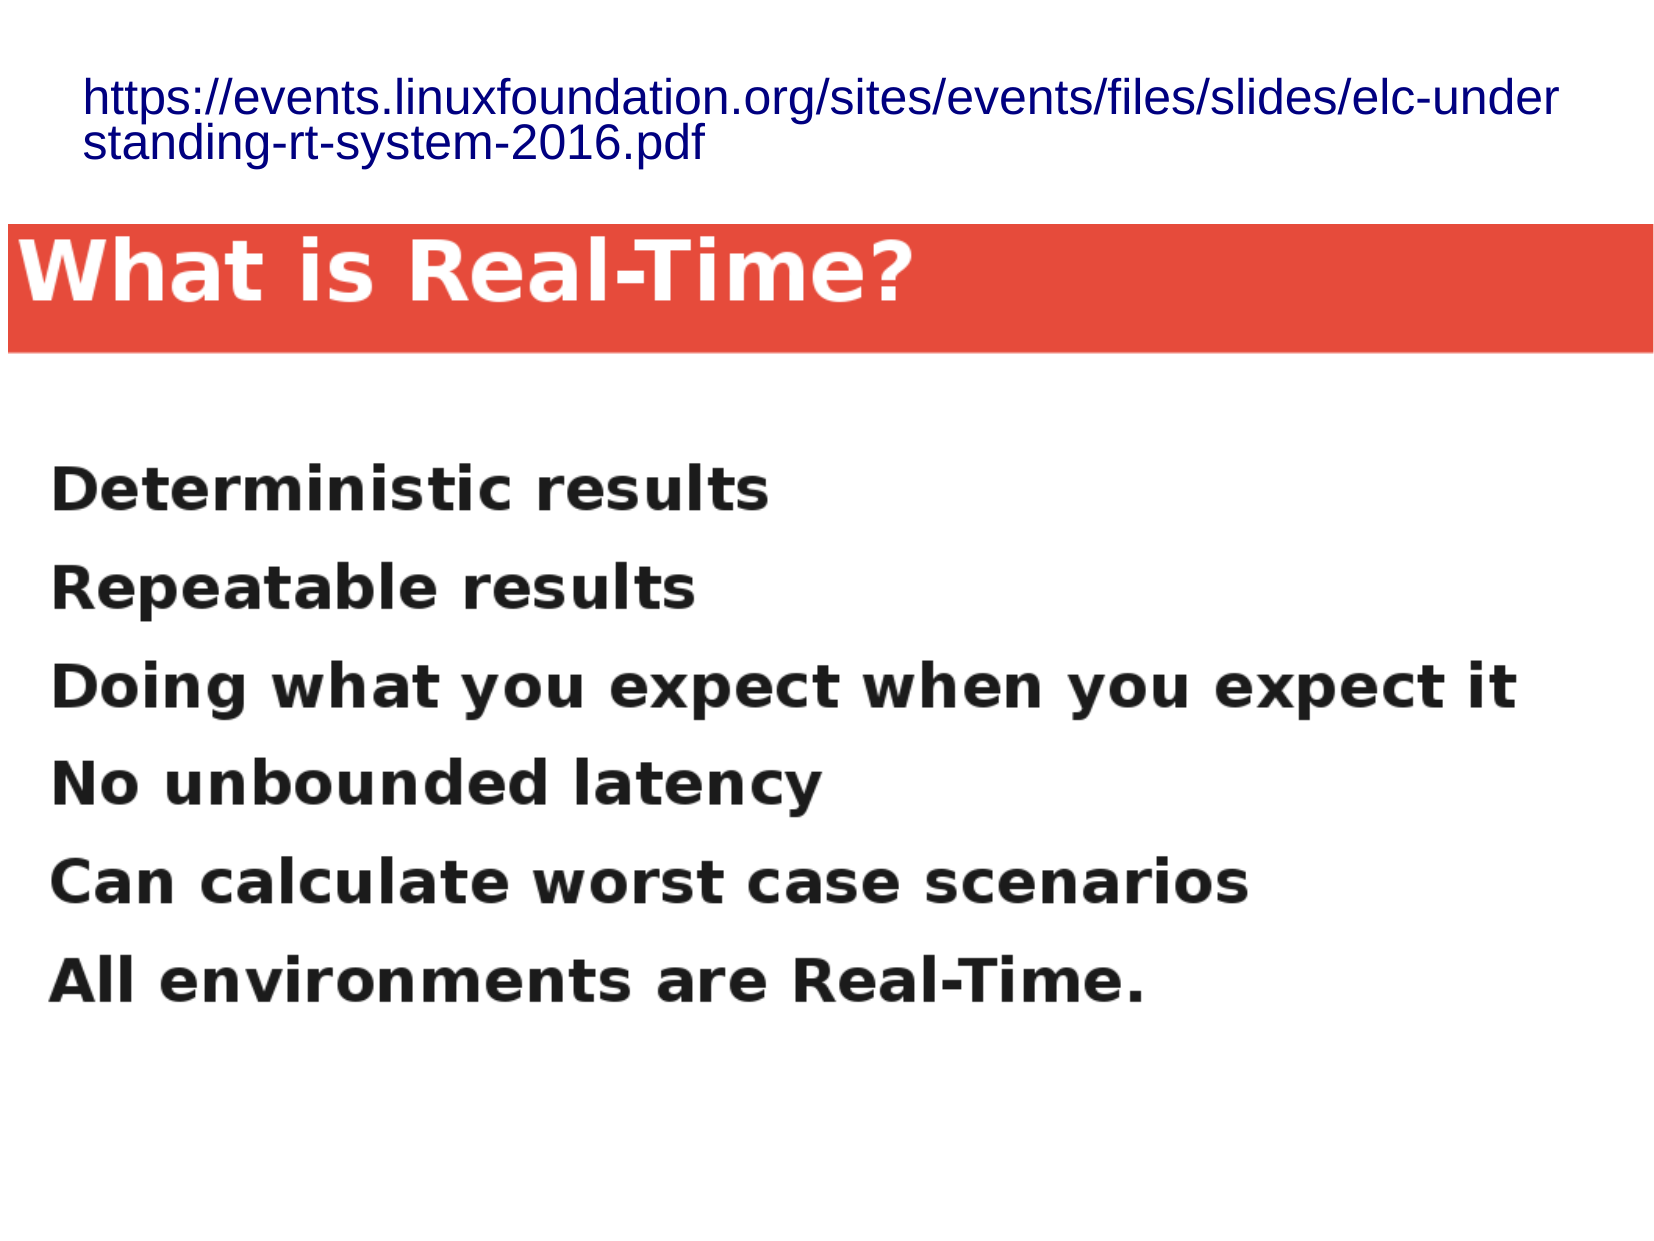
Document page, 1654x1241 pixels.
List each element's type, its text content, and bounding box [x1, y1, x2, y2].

picture [8, 224, 1654, 1118]
title https://events.linuxfoundation.org/sites/events/files/slides/elc-understanding-rt-system-2016.pdf [82, 49, 1571, 224]
